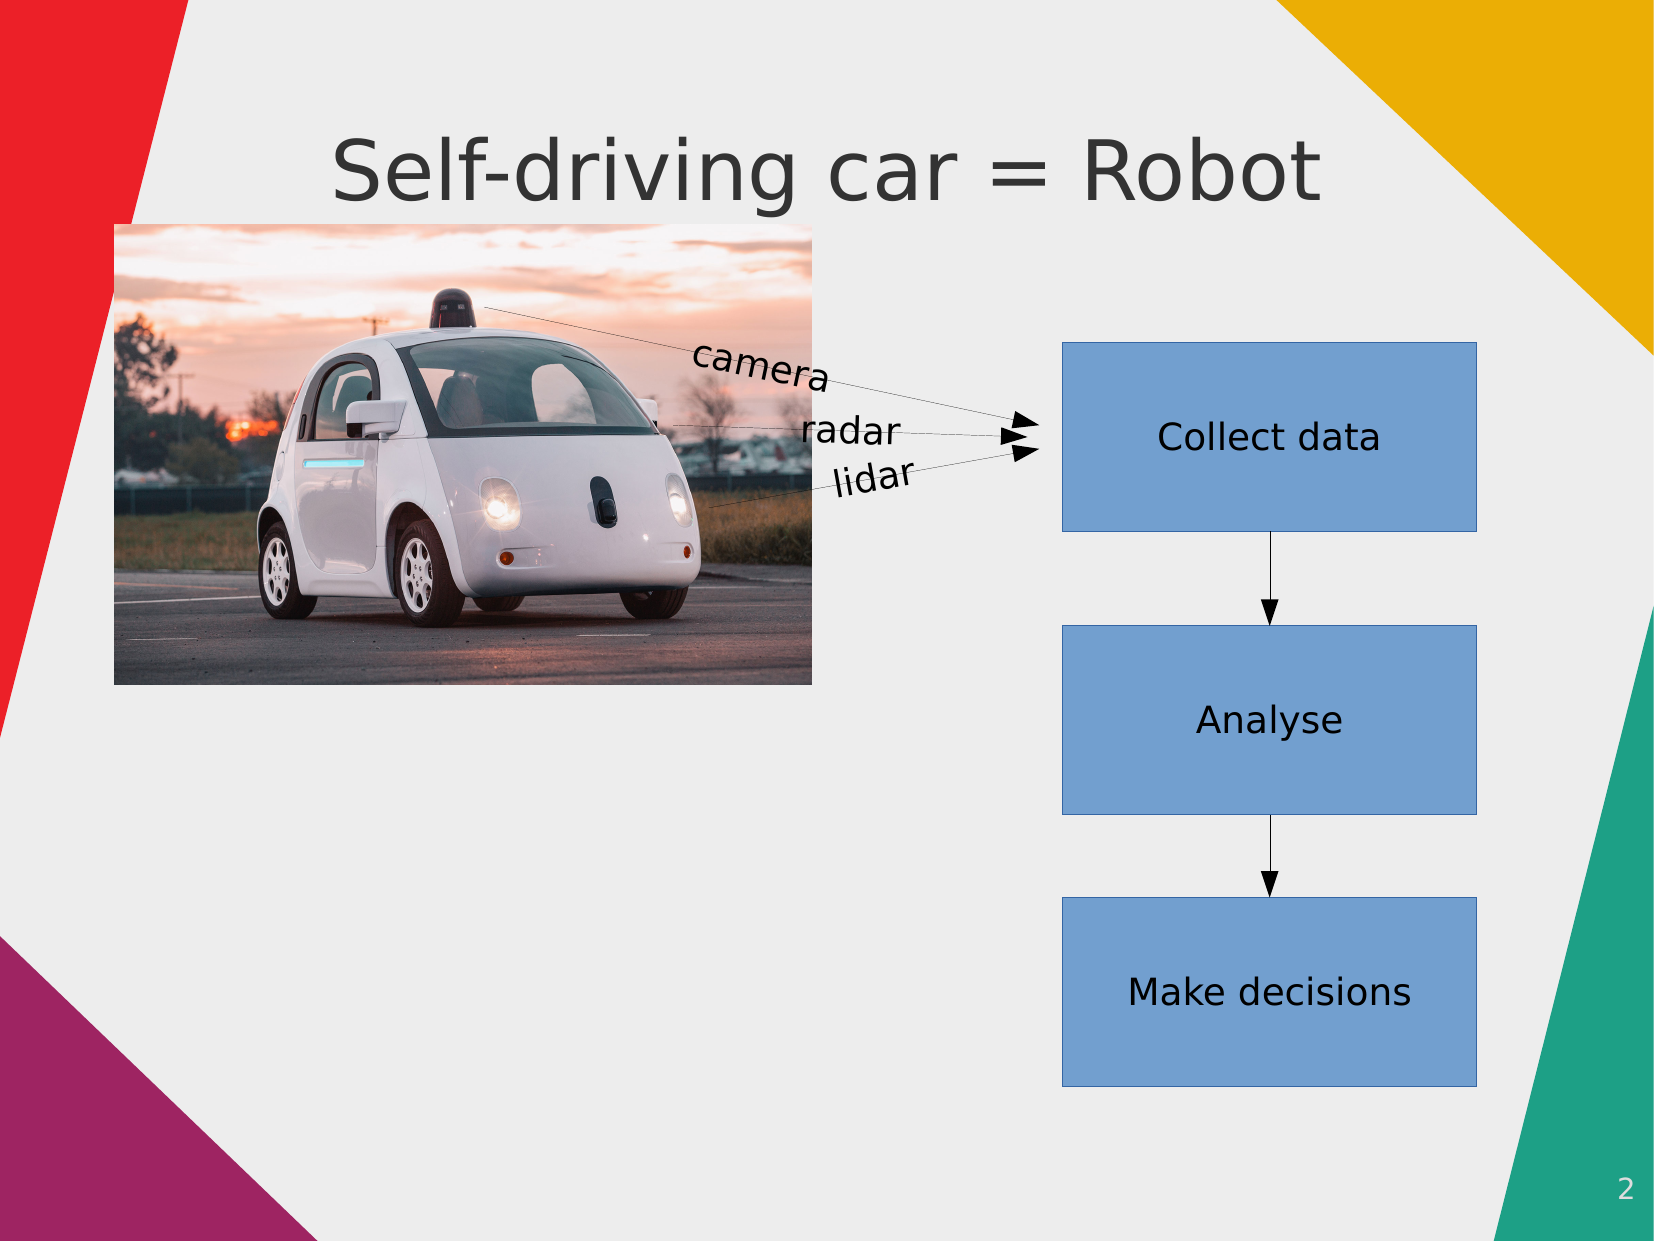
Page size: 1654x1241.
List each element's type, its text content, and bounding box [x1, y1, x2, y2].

picture [776, 365, 787, 371]
picture [742, 358, 751, 363]
picture [114, 224, 812, 686]
picture [755, 361, 764, 366]
text_box Collect data [1062, 342, 1477, 532]
picture [716, 360, 727, 368]
text_box Analyse [1062, 625, 1477, 815]
title Self-driving car = Robot [114, 73, 1539, 271]
text_box Make decisions [1062, 897, 1477, 1087]
